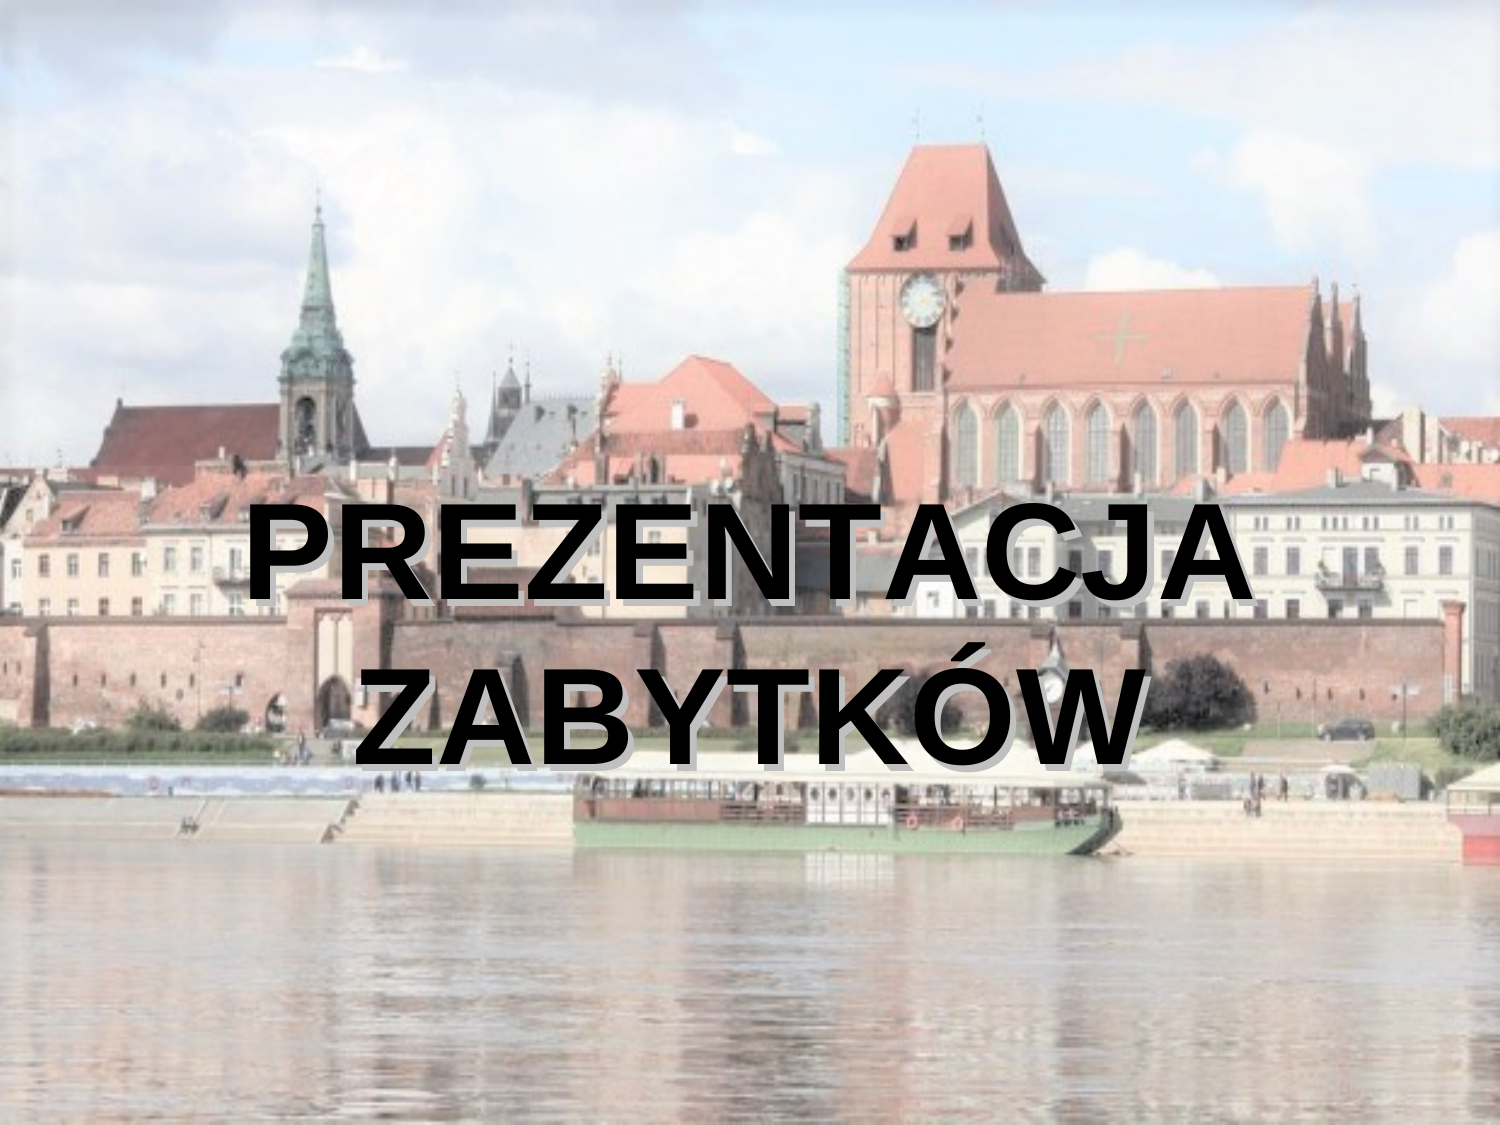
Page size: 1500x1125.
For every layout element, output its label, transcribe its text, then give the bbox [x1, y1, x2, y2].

picture [0, 0, 1500, 1125]
title PREZENTACJA ZABYTKÓW [41, 479, 1459, 775]
